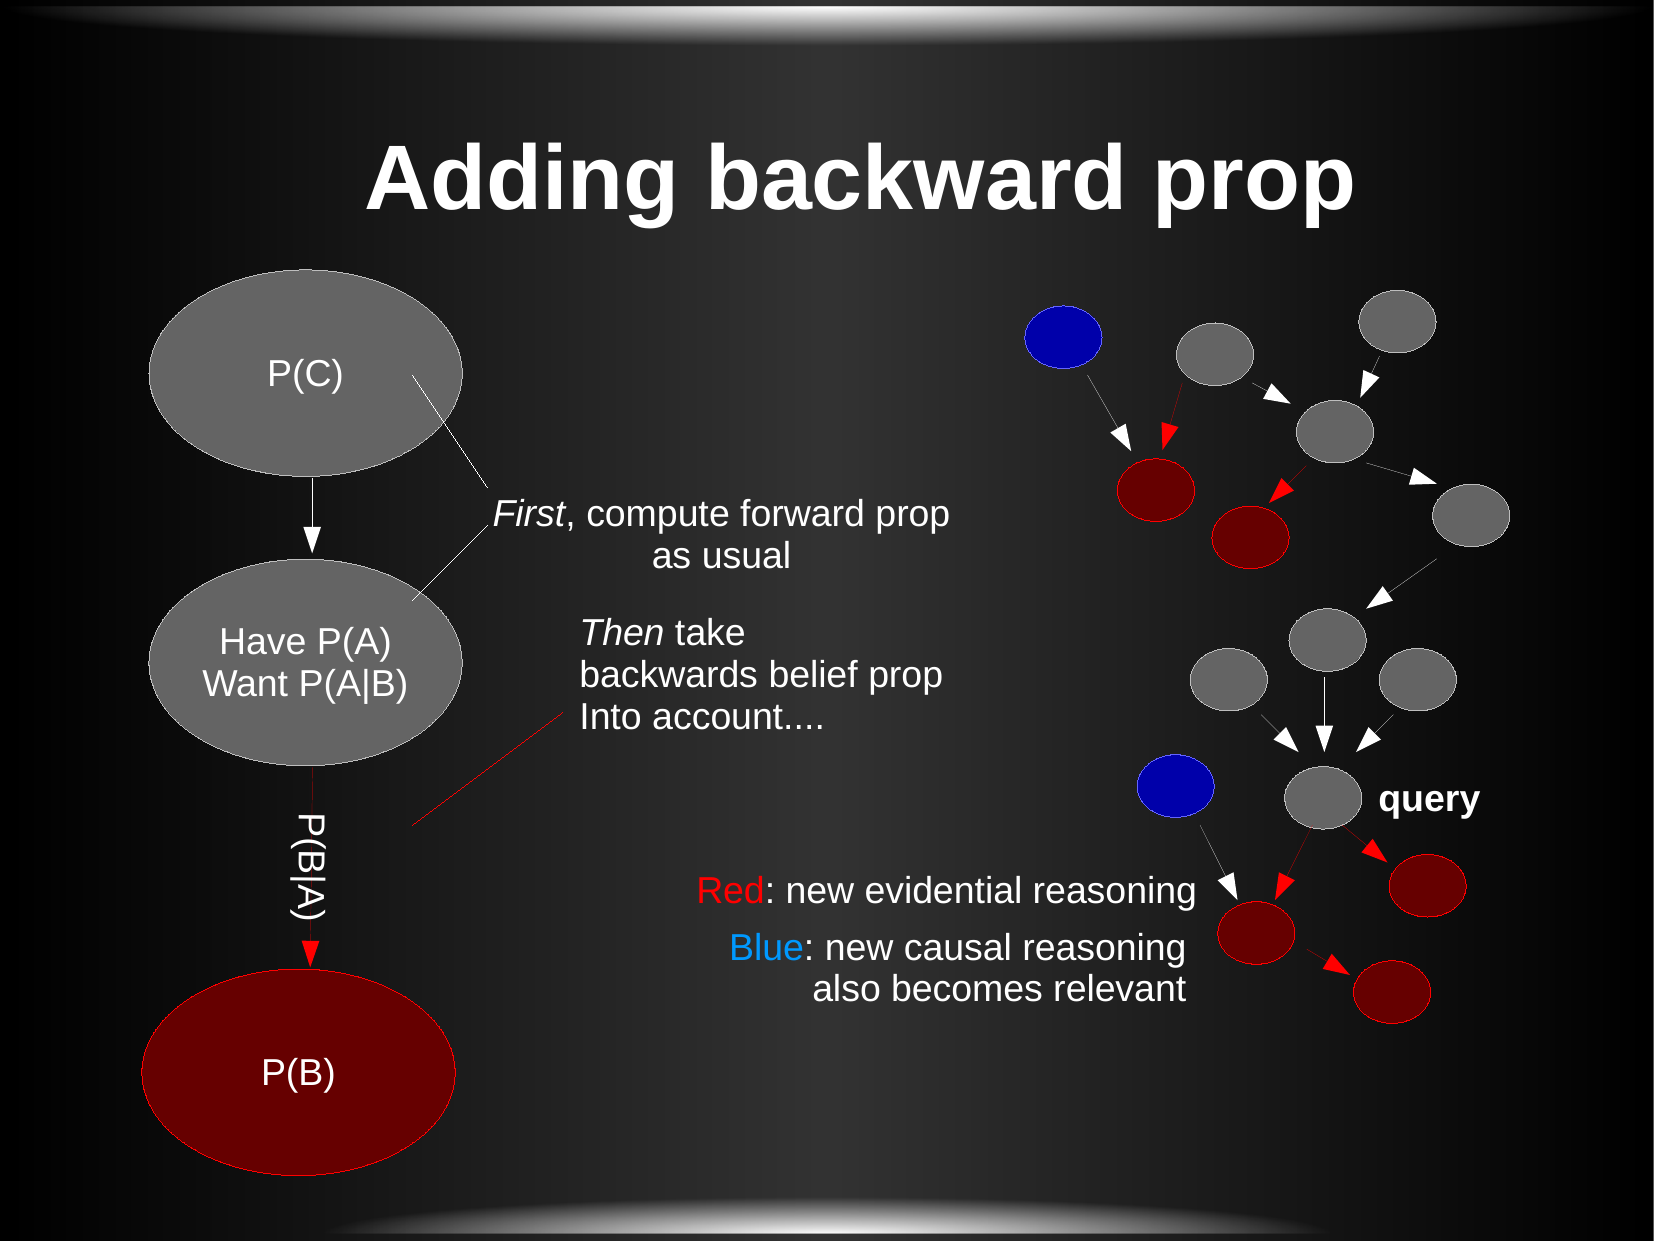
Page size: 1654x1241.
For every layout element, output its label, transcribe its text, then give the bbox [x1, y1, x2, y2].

text_box [1389, 854, 1467, 918]
text_box [1353, 960, 1431, 1024]
title Adding backward prop [334, 111, 1388, 244]
text_box Have P(A) Want P(A|B) [148, 559, 463, 766]
text_box First, compute forward prop as usual [477, 485, 965, 585]
text_box [1117, 458, 1195, 522]
text_box Red: new evidential reasoning Blue: new causal reasoning also becomes relevant [681, 862, 1212, 1018]
text_box [1379, 648, 1457, 711]
text_box P(C) [148, 269, 463, 477]
text_box [1024, 305, 1103, 369]
text_box [1284, 766, 1362, 830]
text_box P(B) [141, 969, 456, 1176]
text_box [1176, 322, 1254, 386]
text_box query [1363, 770, 1553, 879]
picture [0, 0, 1654, 1241]
text_box [1288, 608, 1367, 672]
text_box [1432, 484, 1510, 547]
text_box [1190, 648, 1268, 711]
text_box [1358, 290, 1437, 353]
text_box [1137, 754, 1215, 818]
text_box Then take backwards belief prop Into account.... [564, 604, 968, 746]
text_box [1217, 901, 1295, 965]
text_box [1296, 400, 1374, 463]
text_box [1211, 506, 1290, 569]
